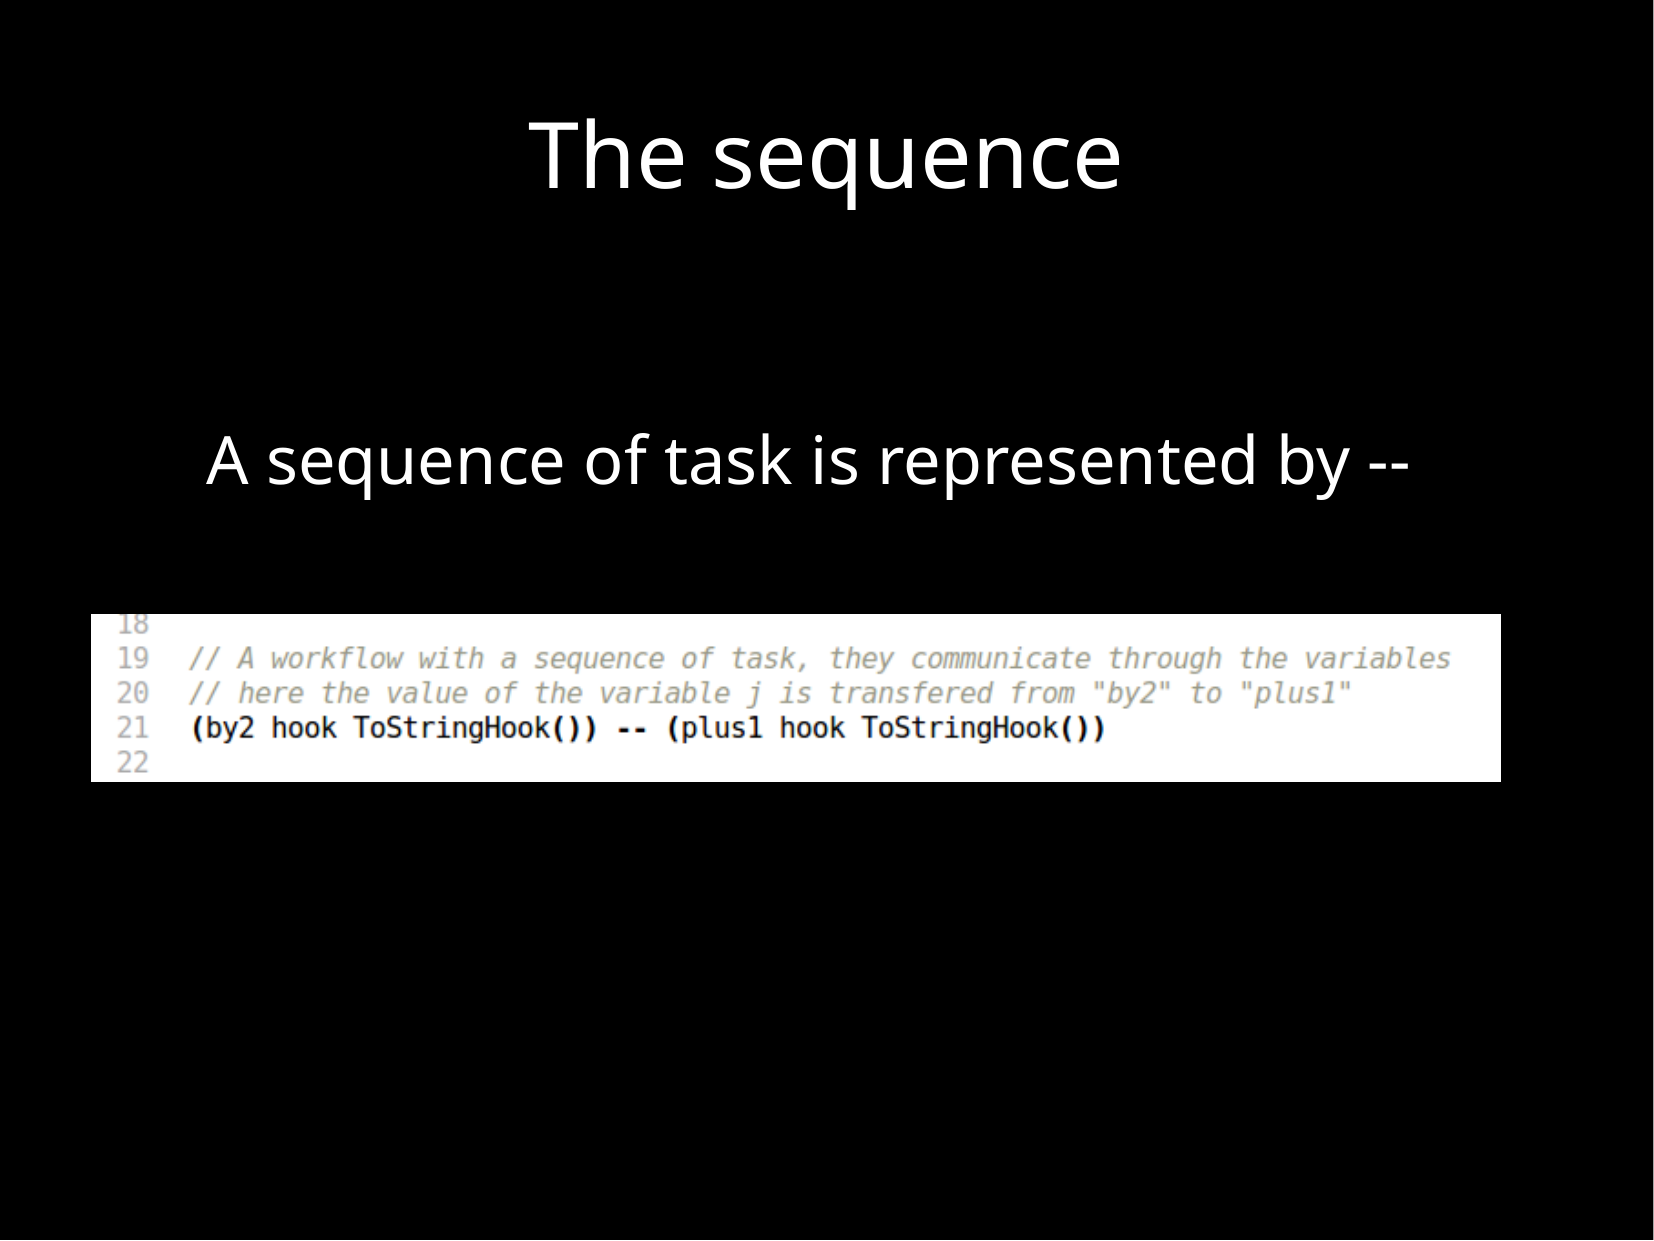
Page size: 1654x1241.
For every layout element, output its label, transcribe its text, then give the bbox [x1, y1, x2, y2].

picture [91, 614, 1501, 782]
list A sequence of task is represented by -- [64, 413, 1554, 591]
title The sequence [82, 49, 1571, 257]
